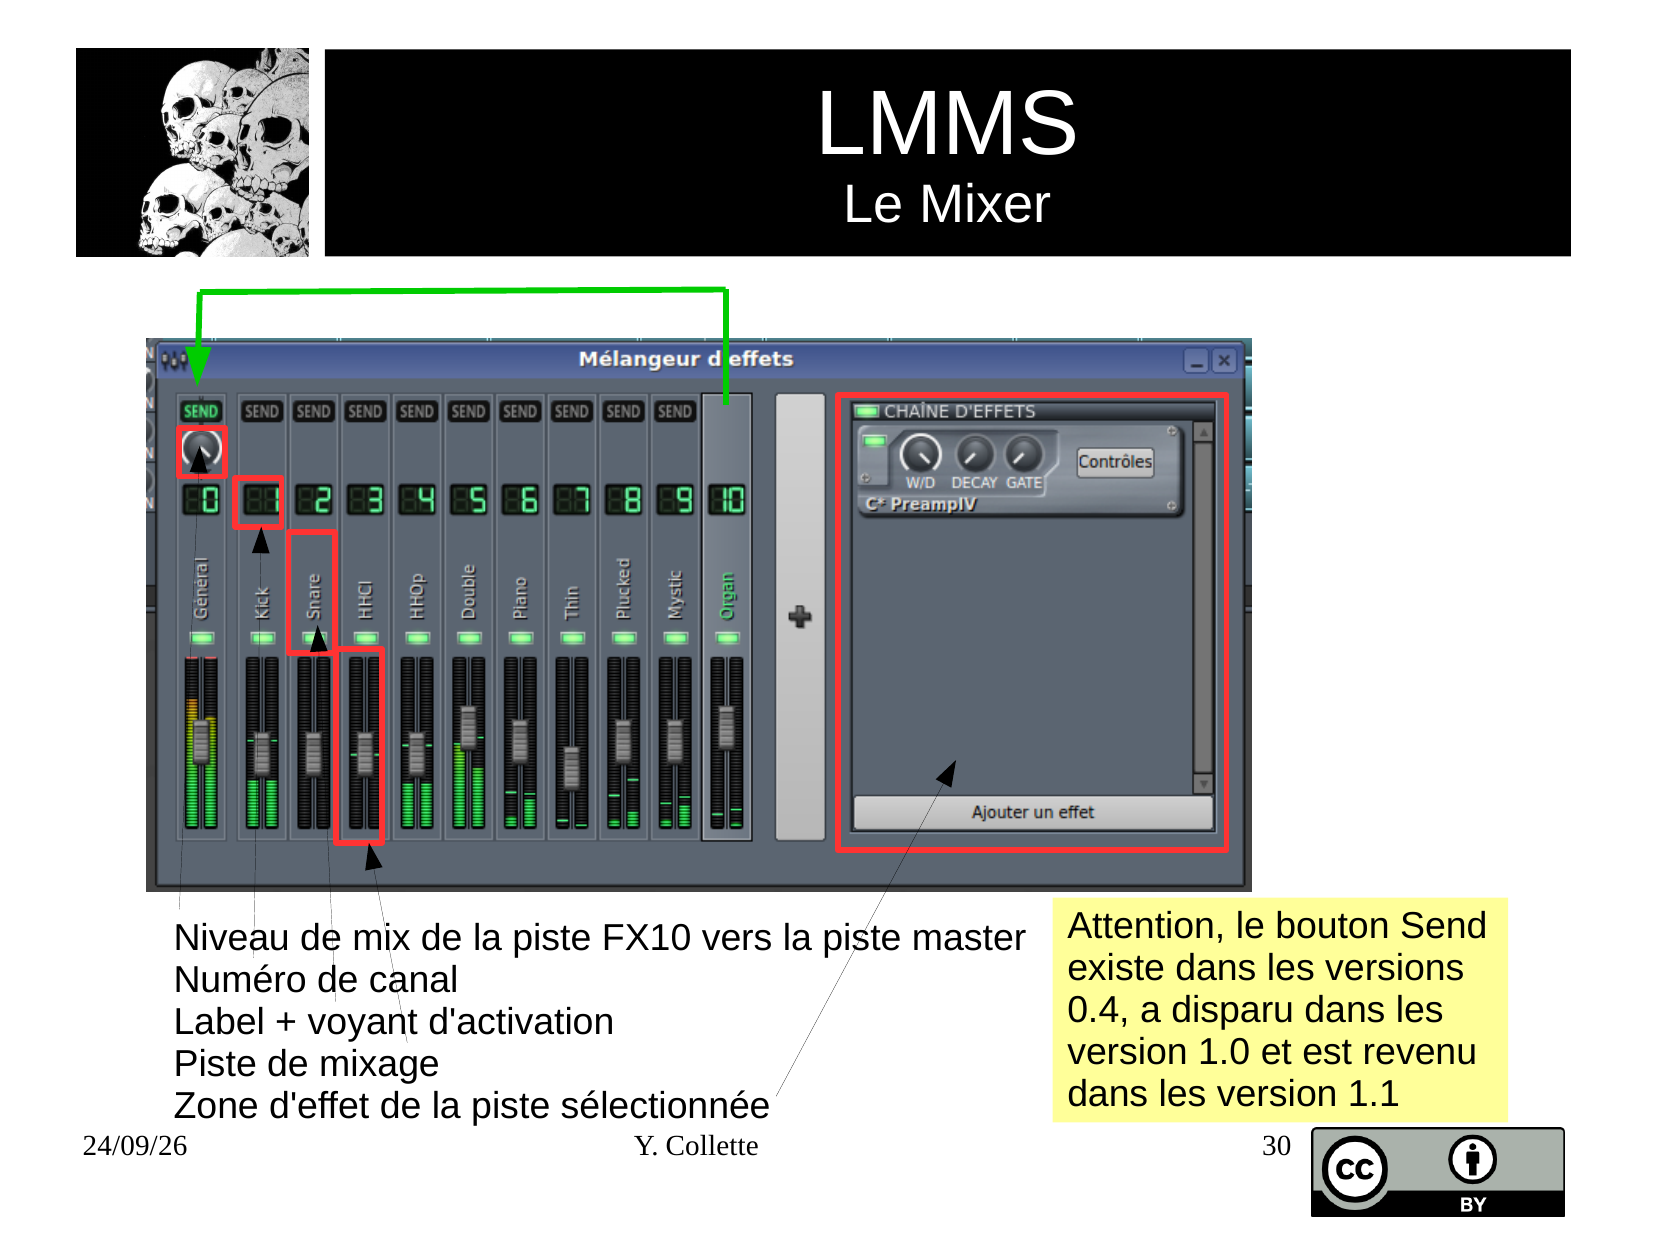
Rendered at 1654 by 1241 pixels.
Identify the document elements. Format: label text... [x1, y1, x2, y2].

picture [841, 398, 1224, 847]
picture [1311, 1127, 1565, 1217]
picture [76, 48, 309, 257]
text_box Attention, le bouton Send existe dans les versions 0.4, a disparu dans les version 1.0 et est revenu dans les version 1.1 [1052, 897, 1509, 1123]
picture [182, 431, 222, 474]
picture [339, 652, 379, 840]
picture [291, 535, 332, 650]
picture [238, 481, 279, 524]
text_box Niveau de mix de la piste FX10 vers la piste master Numéro de canal Label + voyant d'activation Piste de mixage Zone d'effet de la piste sélectionnée [158, 909, 1112, 1135]
title LMMS Le Mixer [324, 49, 1571, 257]
picture [146, 338, 1252, 892]
picture [320, 656, 378, 892]
